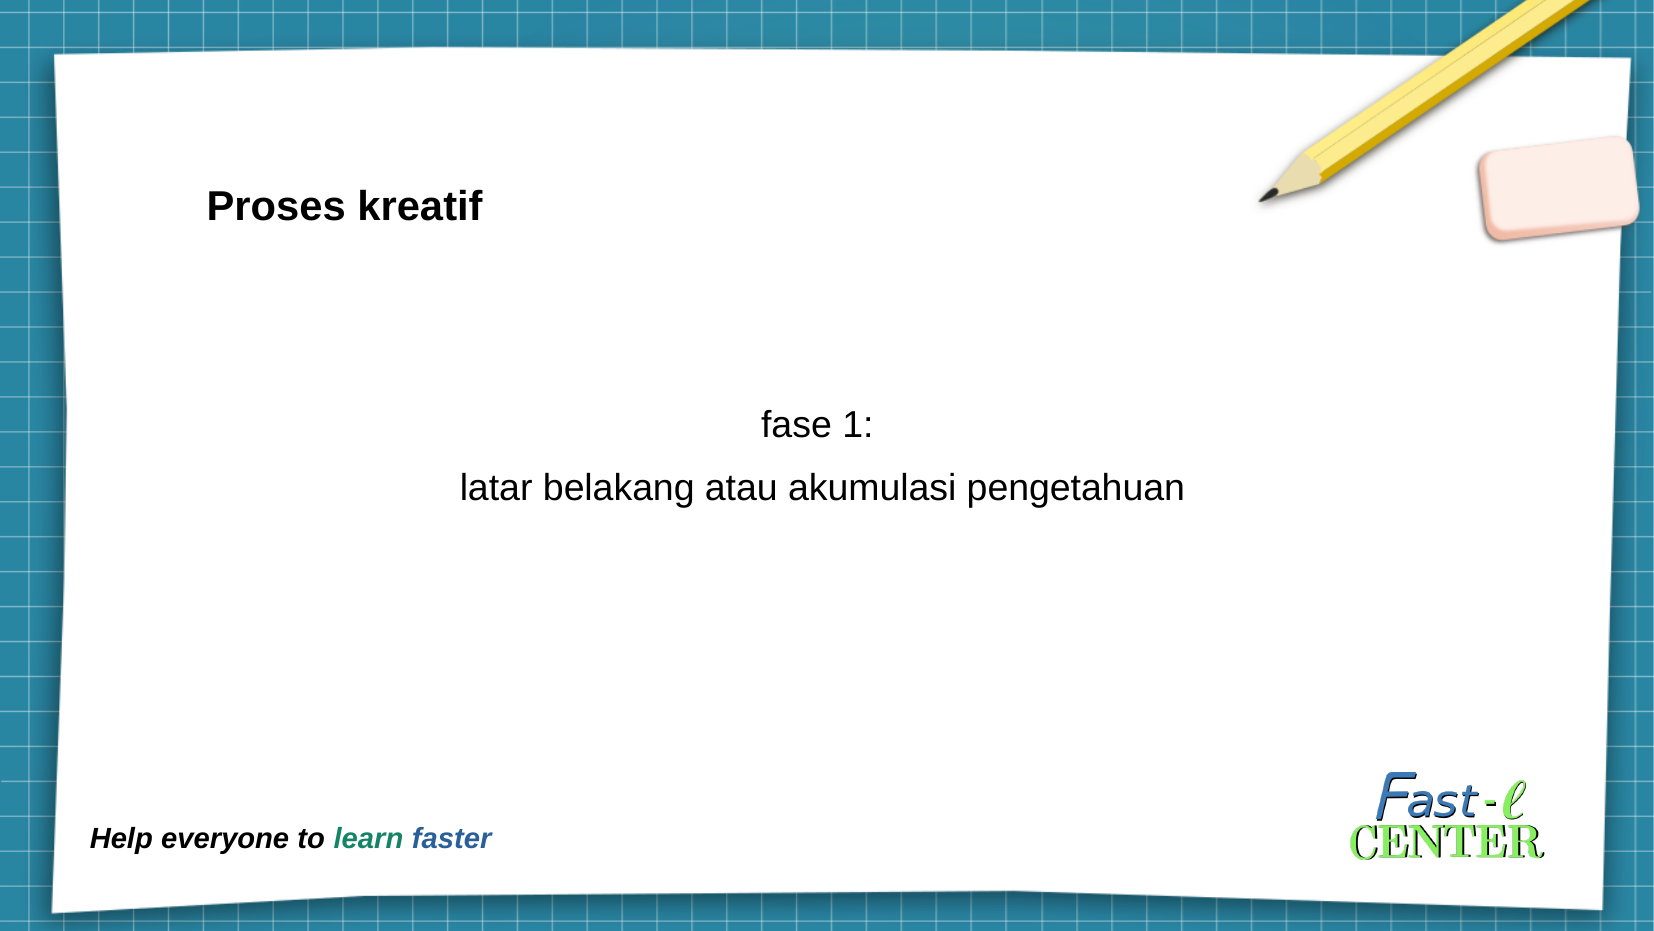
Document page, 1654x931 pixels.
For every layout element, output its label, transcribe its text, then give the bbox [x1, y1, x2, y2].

picture [0, 0, 1654, 931]
text_box fase 1: latar belakang atau akumulasi pengetahuan [445, 375, 1201, 516]
text_box Proses kreatif [191, 175, 676, 240]
text_box Help everyone to learn faster [75, 814, 507, 863]
